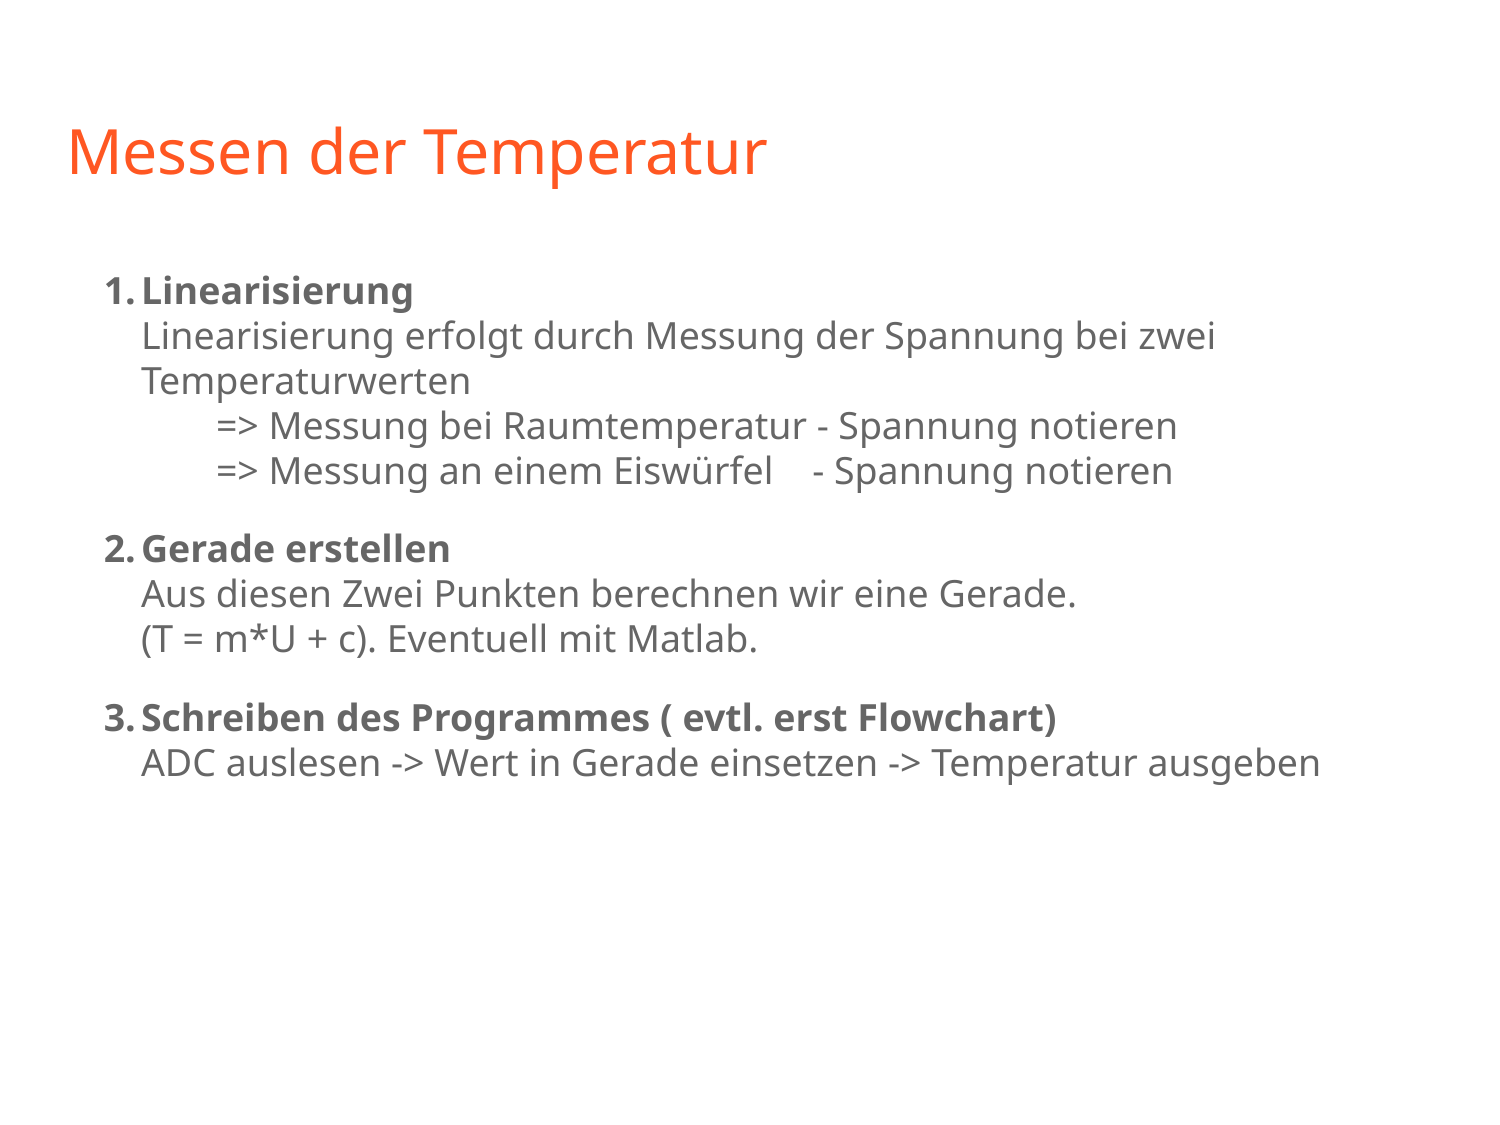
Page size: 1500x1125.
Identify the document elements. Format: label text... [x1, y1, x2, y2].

list Linearisierung Linearisierung erfolgt durch Messung der Spannung bei zwei Temperaturwerten => Messung bei Raumtemperatur - Spannung notieren => Messung an einem Eiswürfel - Spannung notieren Gerade erstellen Aus diesen Zwei Punkten berechnen wir eine Gerade. (T = m*U + c). Eventuell mit Matlab. Schreiben des Programmes ( evtl. erst Flowchart) ADC auslesen -> Wert in Gerade einsetzen -> Temperatur ausgeben [51, 252, 1449, 1000]
title Messen der Temperatur [51, 97, 1449, 223]
